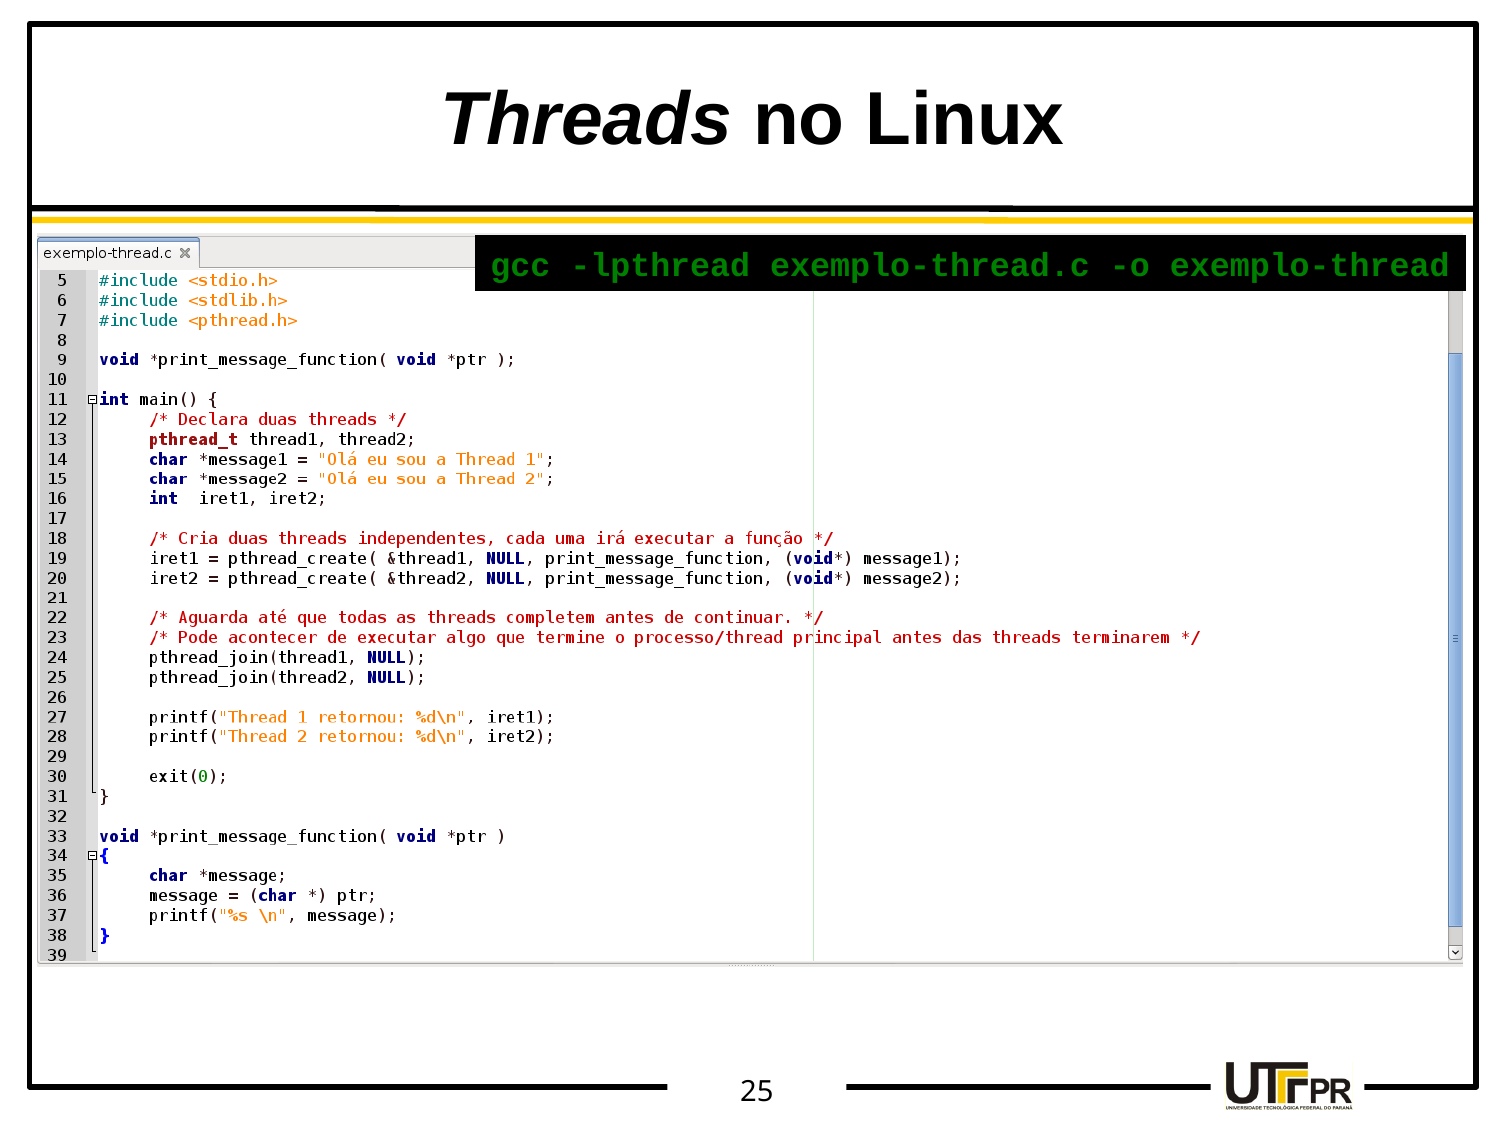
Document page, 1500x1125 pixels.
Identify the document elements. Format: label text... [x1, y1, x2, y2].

text_box gcc -lpthread exemplo-thread.c -o exemplo-thread [475, 235, 1466, 291]
picture [1225, 1062, 1353, 1110]
title Threads no Linux [29, 47, 1477, 195]
picture [37, 233, 1463, 967]
